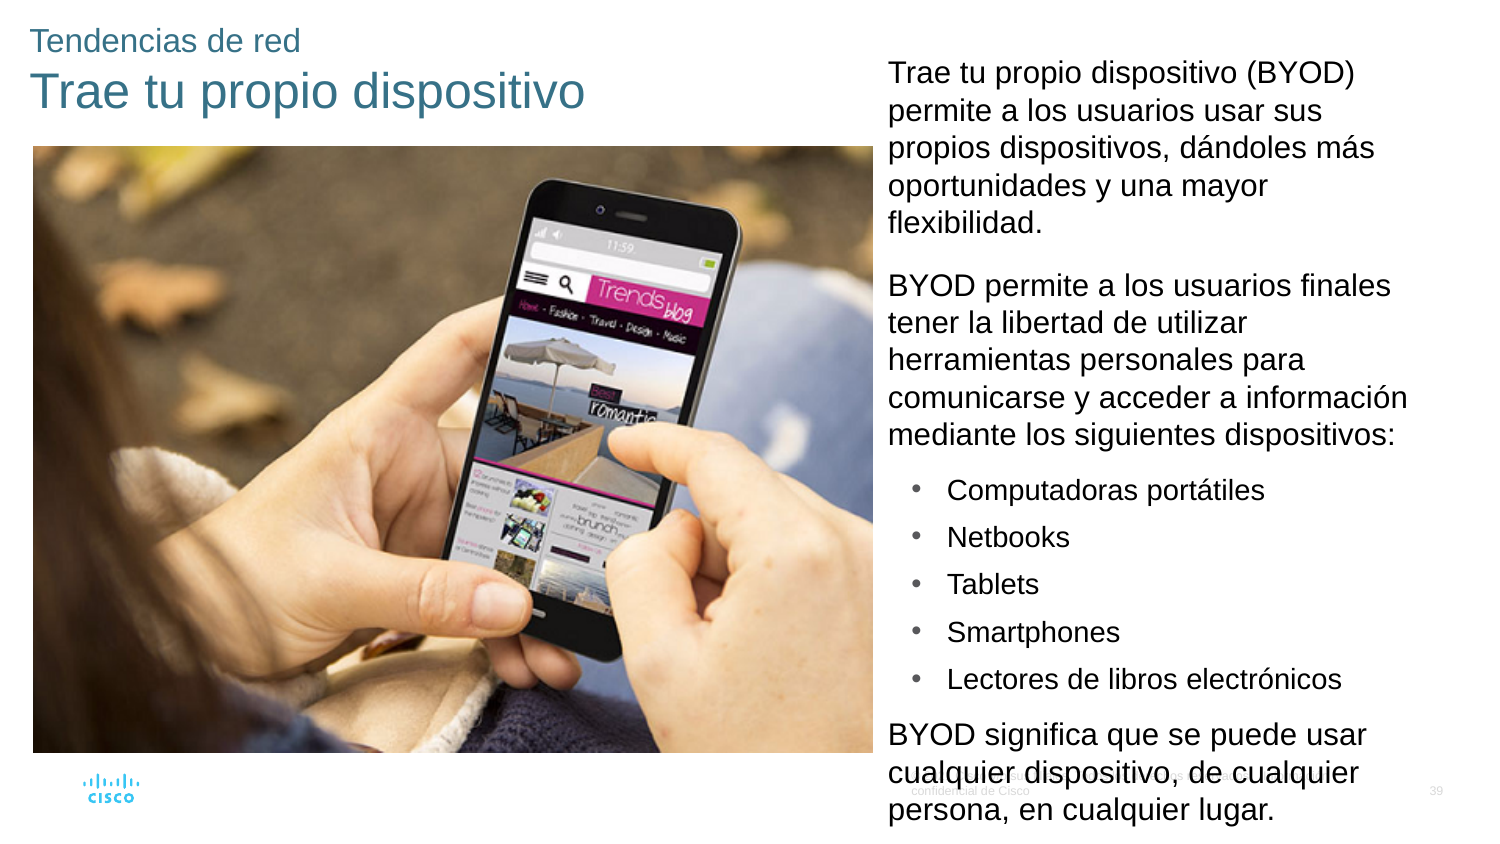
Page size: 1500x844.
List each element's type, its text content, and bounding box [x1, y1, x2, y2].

title Tendencias de red Trae tu propio dispositivo [14, 6, 873, 131]
picture [33, 146, 873, 753]
list Trae tu propio dispositivo (BYOD) permite a los usuarios usar sus propios dispositivos, dándoles más oportunidades y una mayor flexibilidad. BYOD permite a los usuarios finales tener la libertad de utilizar herramientas personales para comunicarse y acceder a información mediante los siguientes dispositivos: Computadoras portátiles Netbooks Tablets Smartphones Lectores de libros electrónicos BYOD significa que se puede usar cualquier dispositivo, de cualquier persona, en cualquier lugar. [873, 45, 1452, 753]
